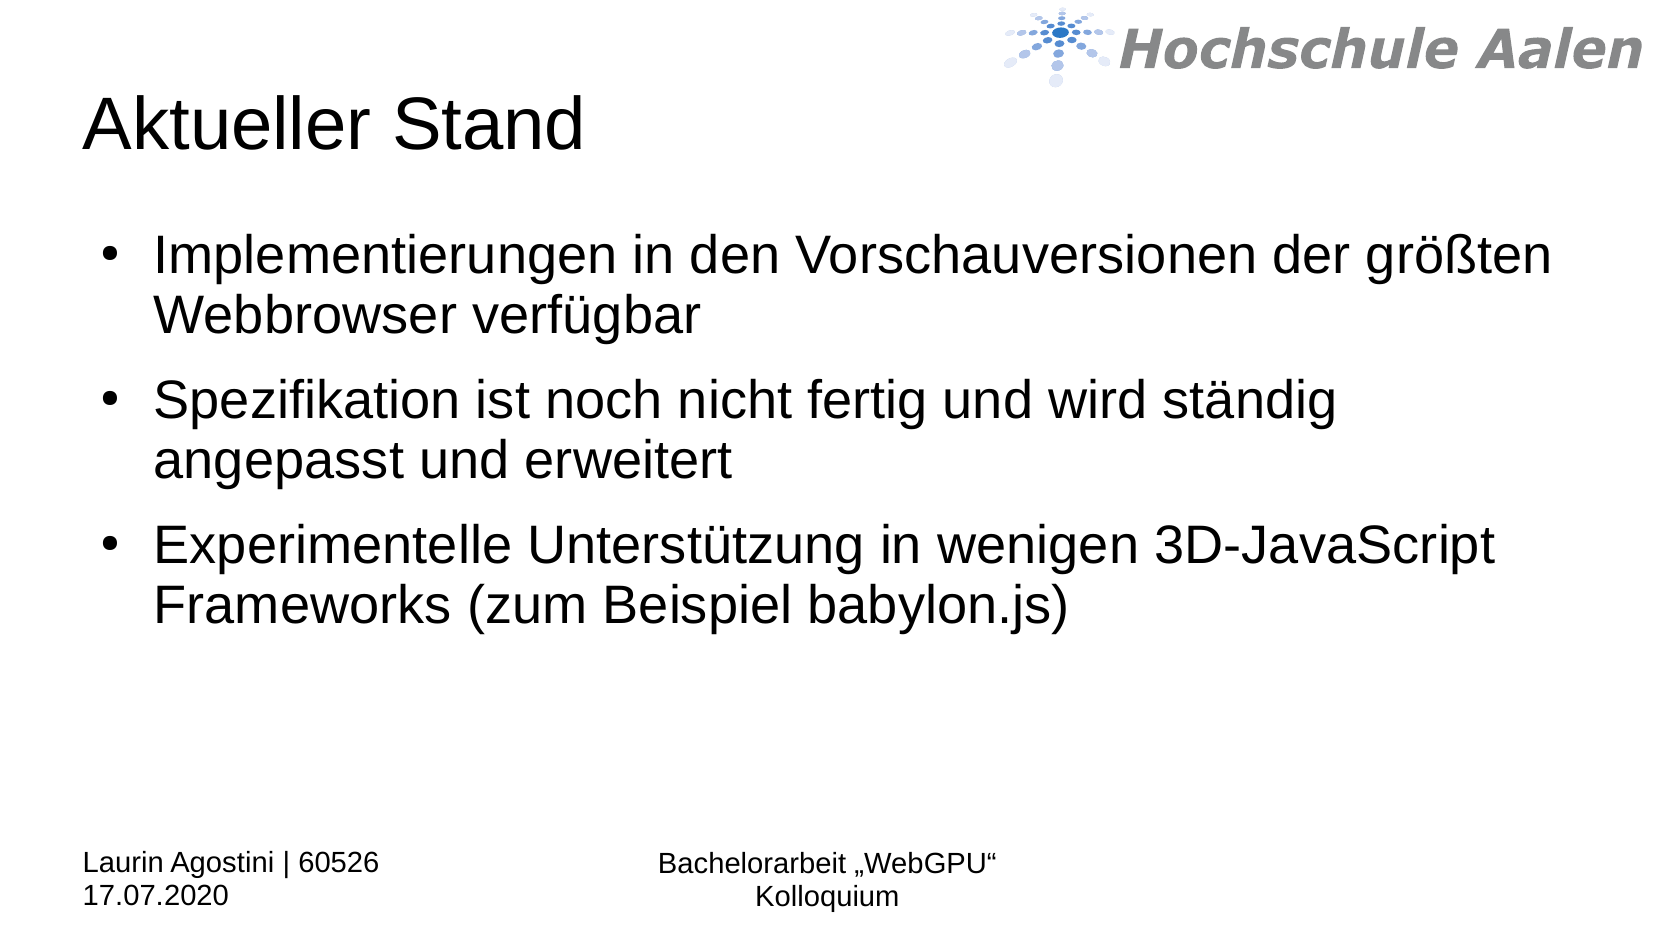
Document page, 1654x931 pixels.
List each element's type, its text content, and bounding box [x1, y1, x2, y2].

title Aktueller Stand [82, 47, 1235, 201]
list Implementierungen in den Vorschauversionen der größten Webbrowser verfügbar Spezifikation ist noch nicht fertig und wird ständig angepasst und erweitert Experimentelle Unterstützung in wenigen 3D-JavaScript Frameworks (zum Beispiel babylon.js) [82, 224, 1571, 764]
